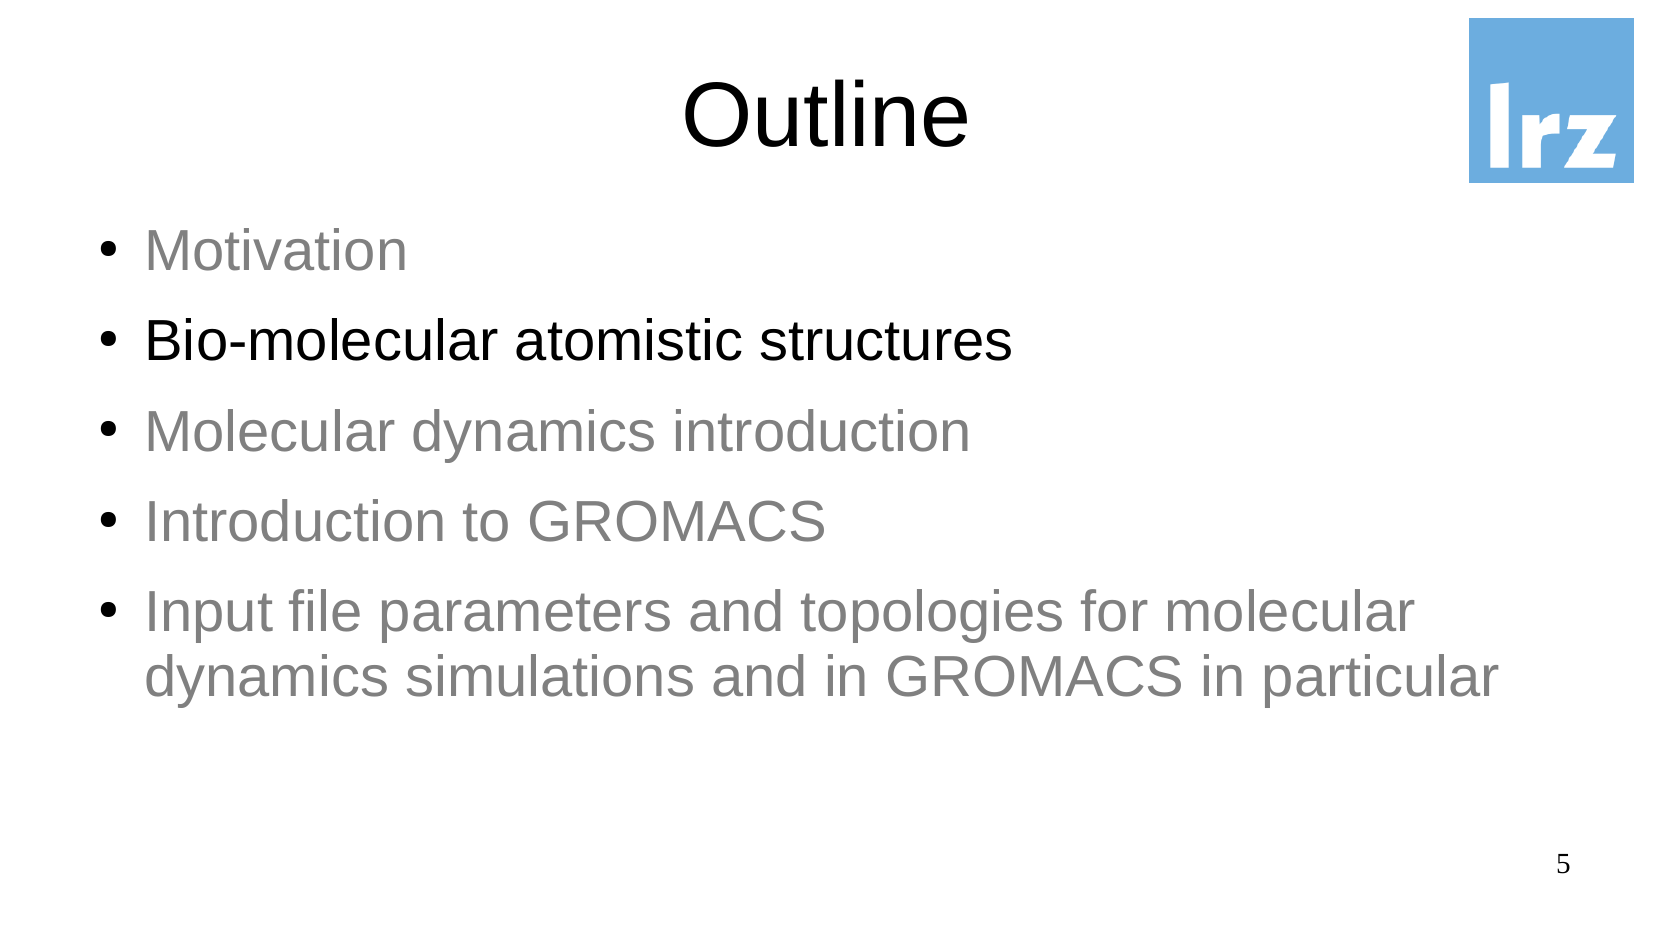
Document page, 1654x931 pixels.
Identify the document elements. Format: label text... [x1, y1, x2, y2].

title Outline [82, 37, 1571, 193]
picture [1469, 18, 1634, 183]
list Motivation Bio-molecular atomistic structures Molecular dynamics introduction Introduction to GROMACS Input file parameters and topologies for molecular dynamics simulations and in GROMACS in particular [82, 217, 1571, 758]
